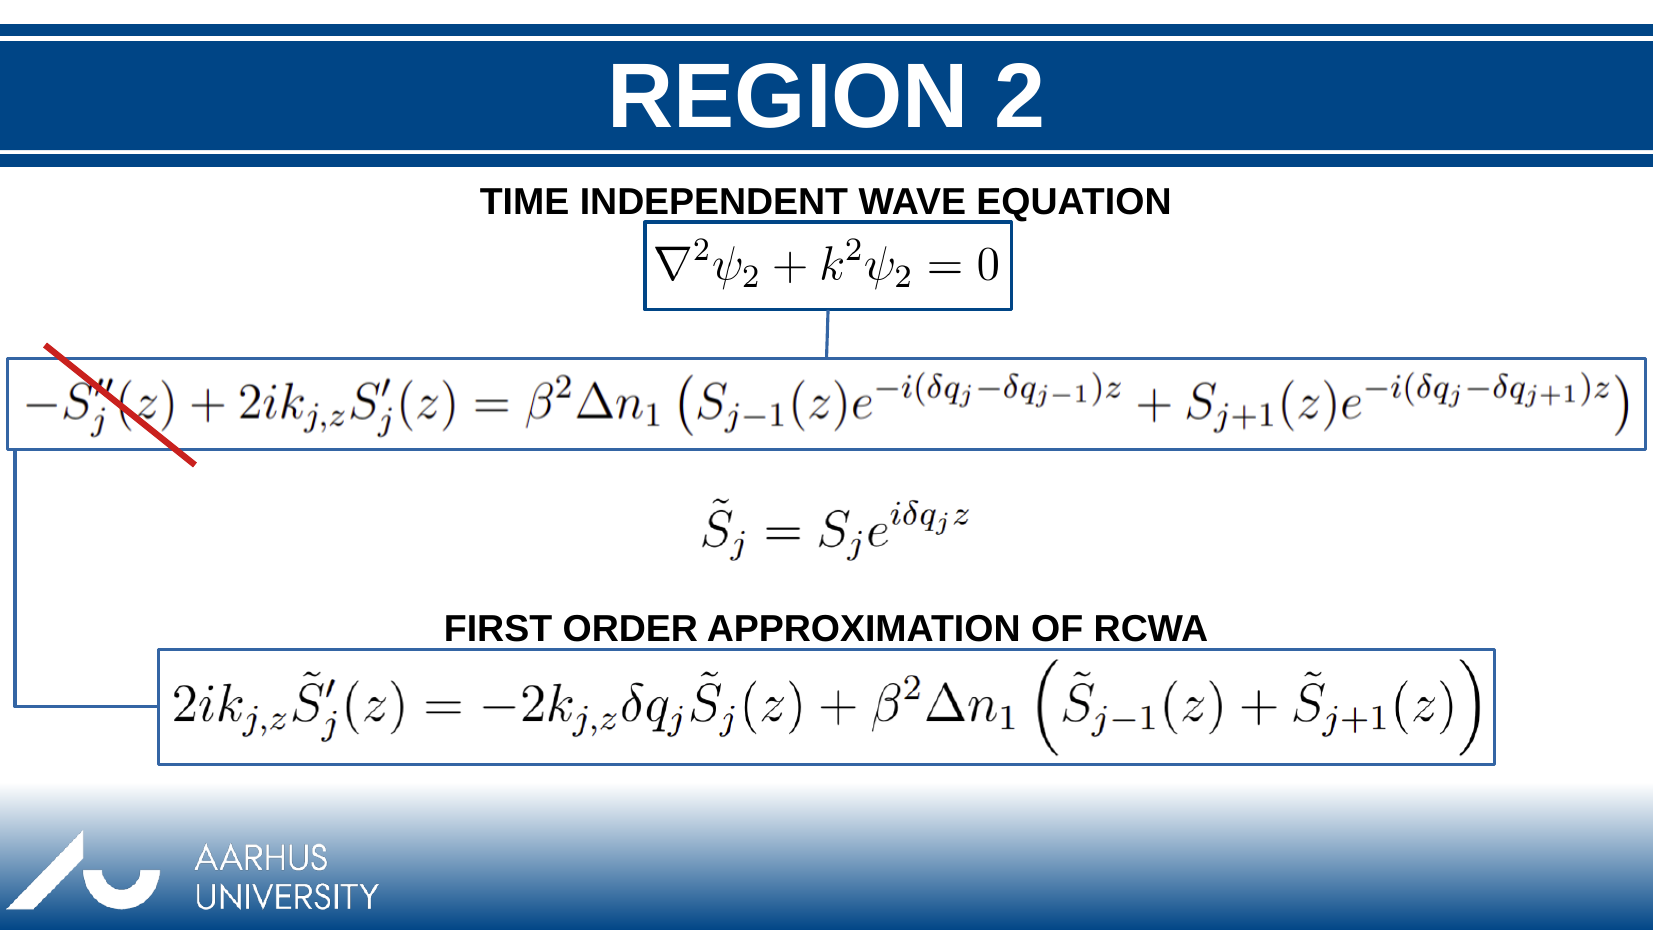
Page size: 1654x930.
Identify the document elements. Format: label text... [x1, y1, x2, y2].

title REGION 2 [0, 41, 1653, 151]
picture [647, 229, 1010, 301]
text_box FIRST ORDER APPROXIMATION OF RCWA [429, 600, 1224, 657]
picture [683, 479, 976, 571]
picture [8, 359, 1644, 449]
picture [159, 650, 1494, 763]
text_box TIME INDEPENDENT WAVE EQUATION [647, 224, 1010, 229]
picture [5, 829, 414, 917]
text_box TIME INDEPENDENT WAVE EQUATION [465, 172, 1188, 230]
